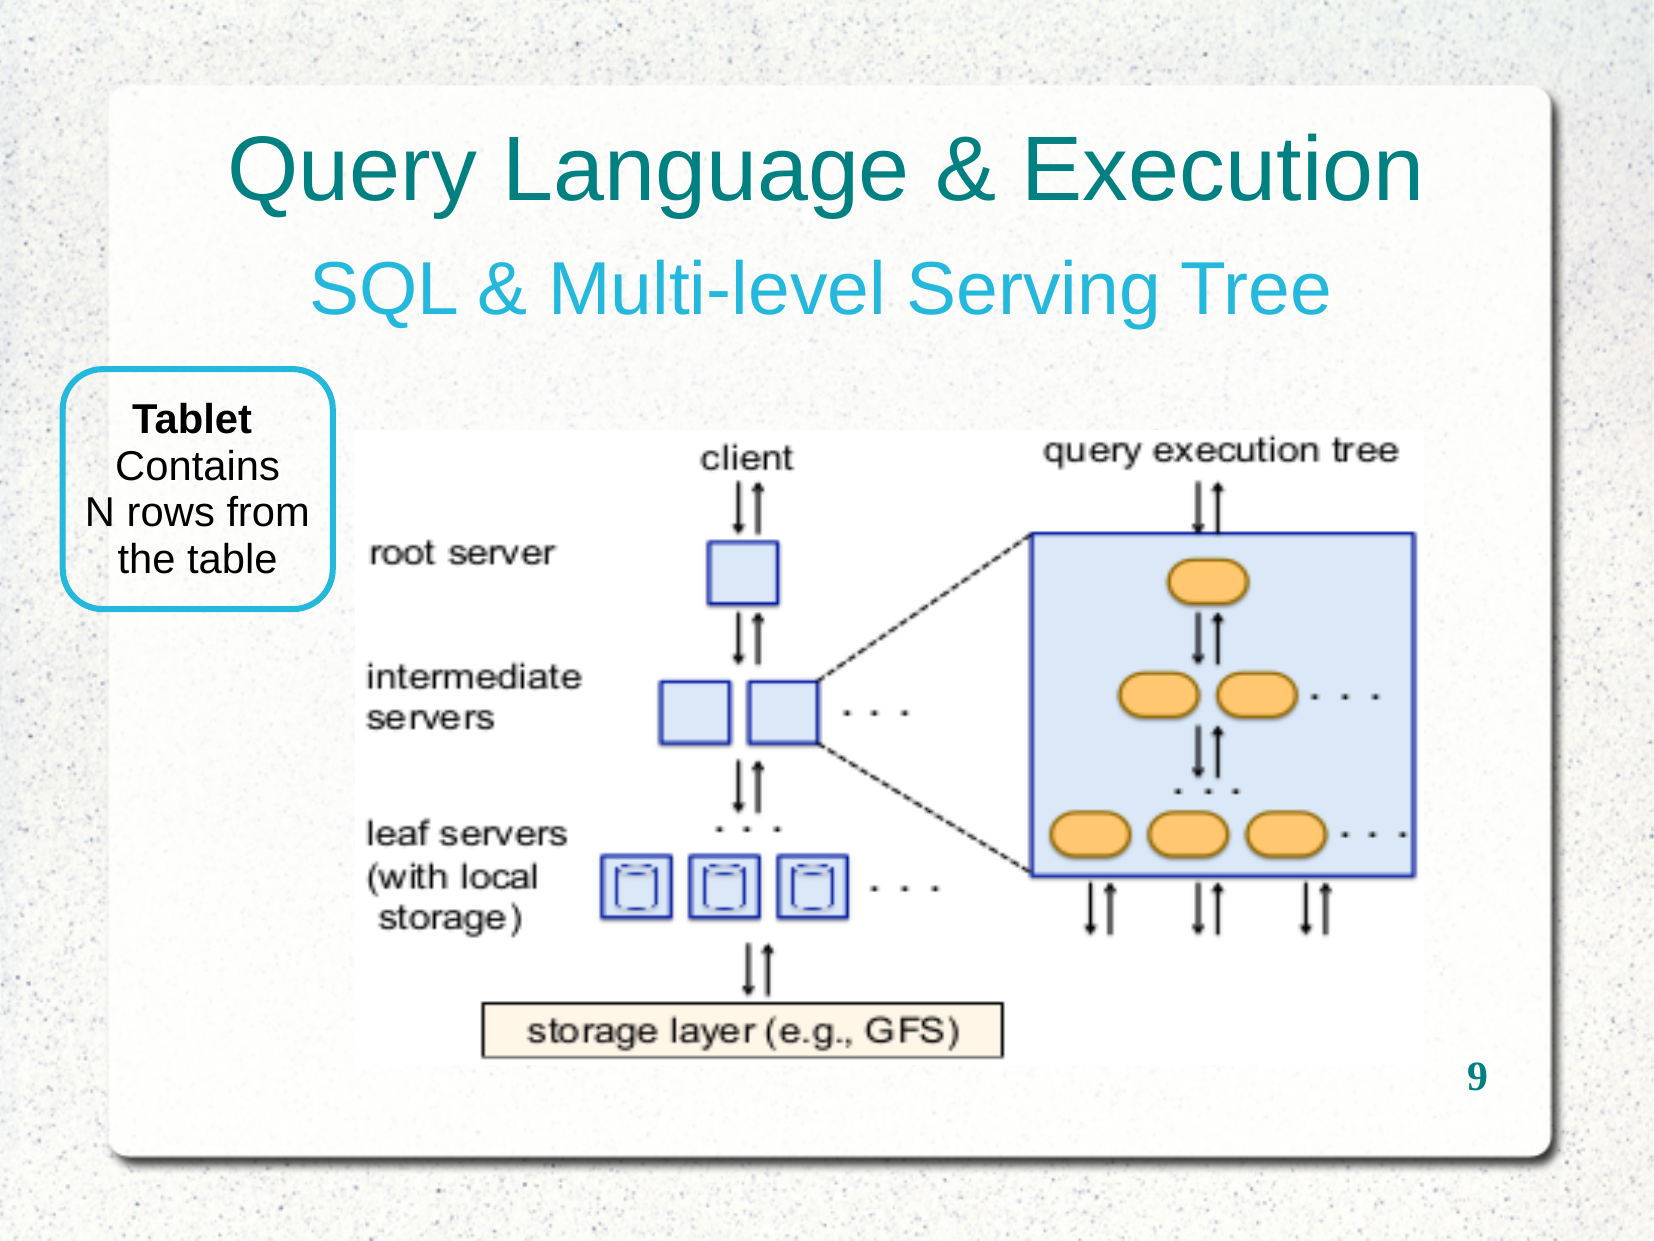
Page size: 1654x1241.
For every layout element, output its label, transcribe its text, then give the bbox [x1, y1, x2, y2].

title SQL & Multi-level Serving Tree [112, 216, 1531, 361]
text_box Tablet Contains N rows from the table [62, 369, 333, 610]
title Query Language & Execution [118, 96, 1536, 241]
picture [0, 0, 1654, 1241]
